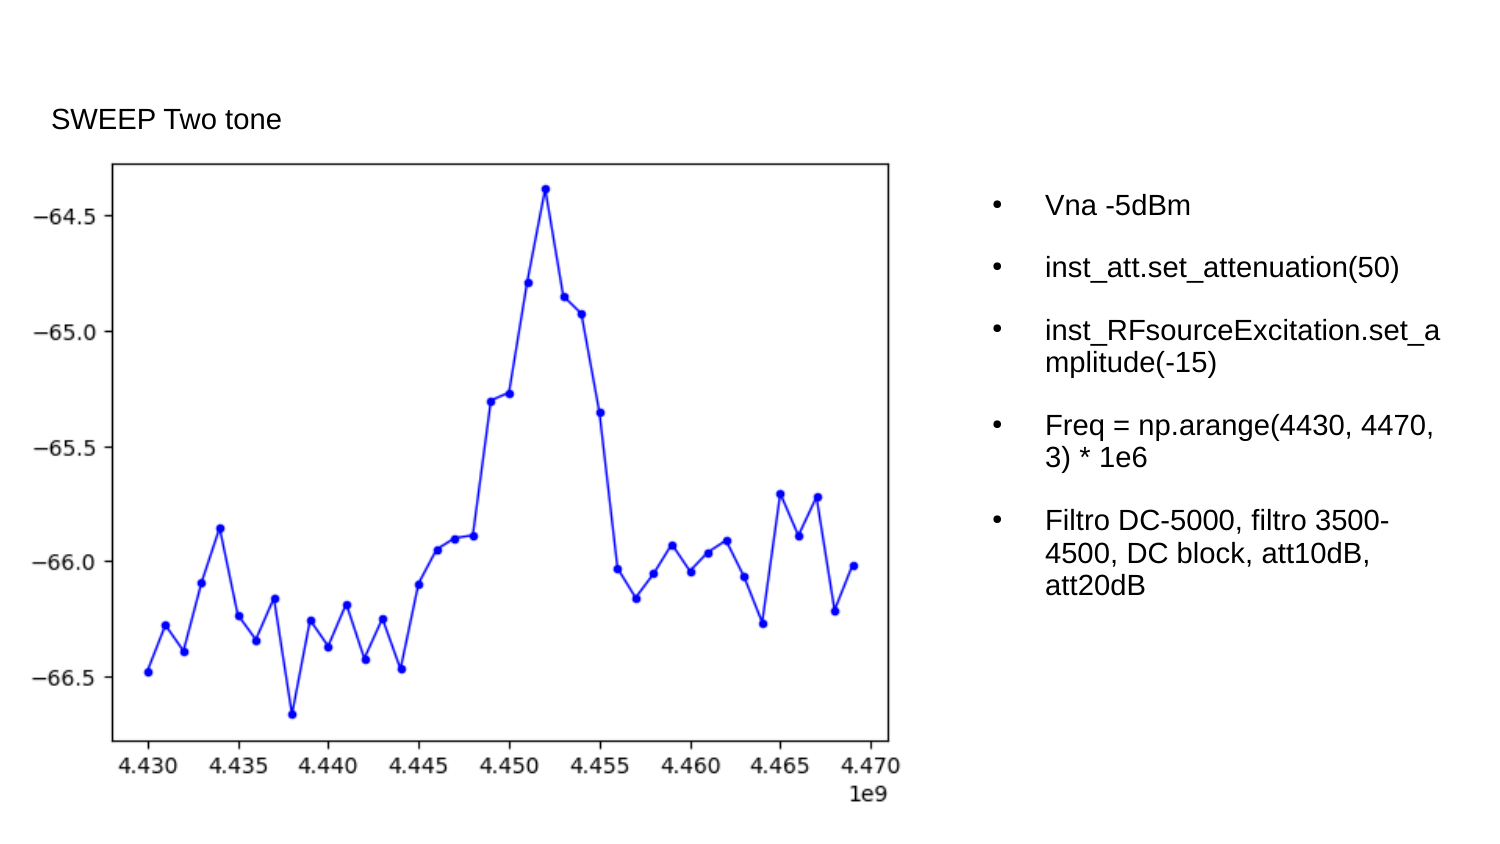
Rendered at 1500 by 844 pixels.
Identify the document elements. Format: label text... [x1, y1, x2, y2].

title SWEEP Two tone [51, 72, 1449, 167]
list Vna -5dBm inst_att.set_attenuation(50) inst_RFsourceExcitation.set_amplitude(-15) Freq = np.arange(4430, 4470, 3) * 1e6 Filtro DC-5000, filtro 3500-4500, DC block, att10dB, att20dB [974, 189, 1449, 750]
picture [15, 148, 916, 823]
